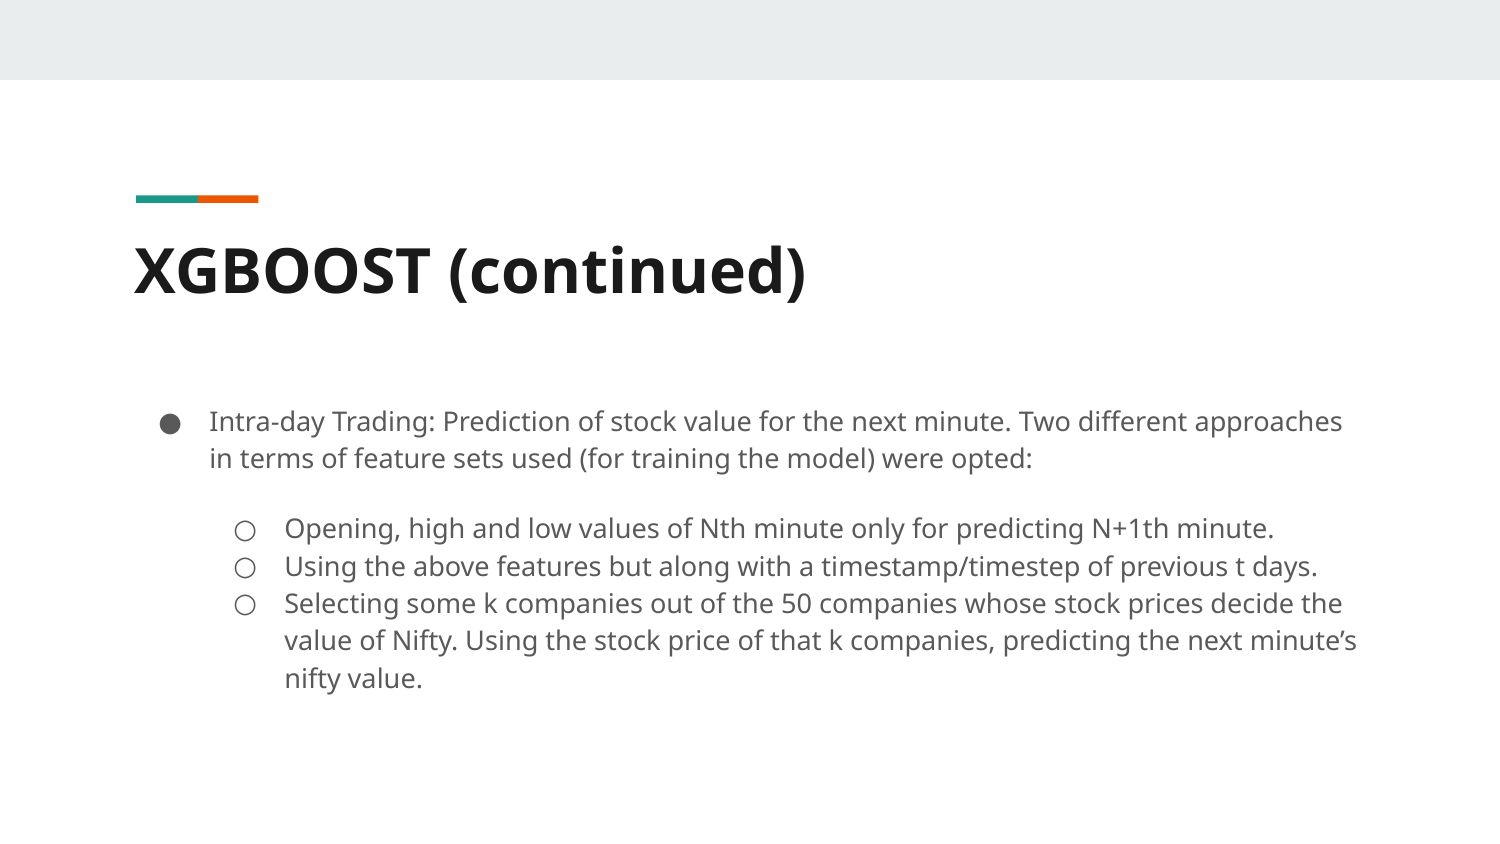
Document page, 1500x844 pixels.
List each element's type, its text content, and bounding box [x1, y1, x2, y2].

title XGBOOST (continued) [119, 216, 1381, 305]
list Intra-day Trading: Prediction of stock value for the next minute. Two different approaches in terms of feature sets used (for training the model) were opted: Opening, high and low values of Nth minute only for predicting N+1th minute. Using the above features but along with a timestamp/timestep of previous t days. Selecting some k companies out of the 50 companies whose stock prices decide the value of Nifty. Using the stock price of that k companies, predicting the next minute’s nifty value. [119, 384, 1381, 756]
